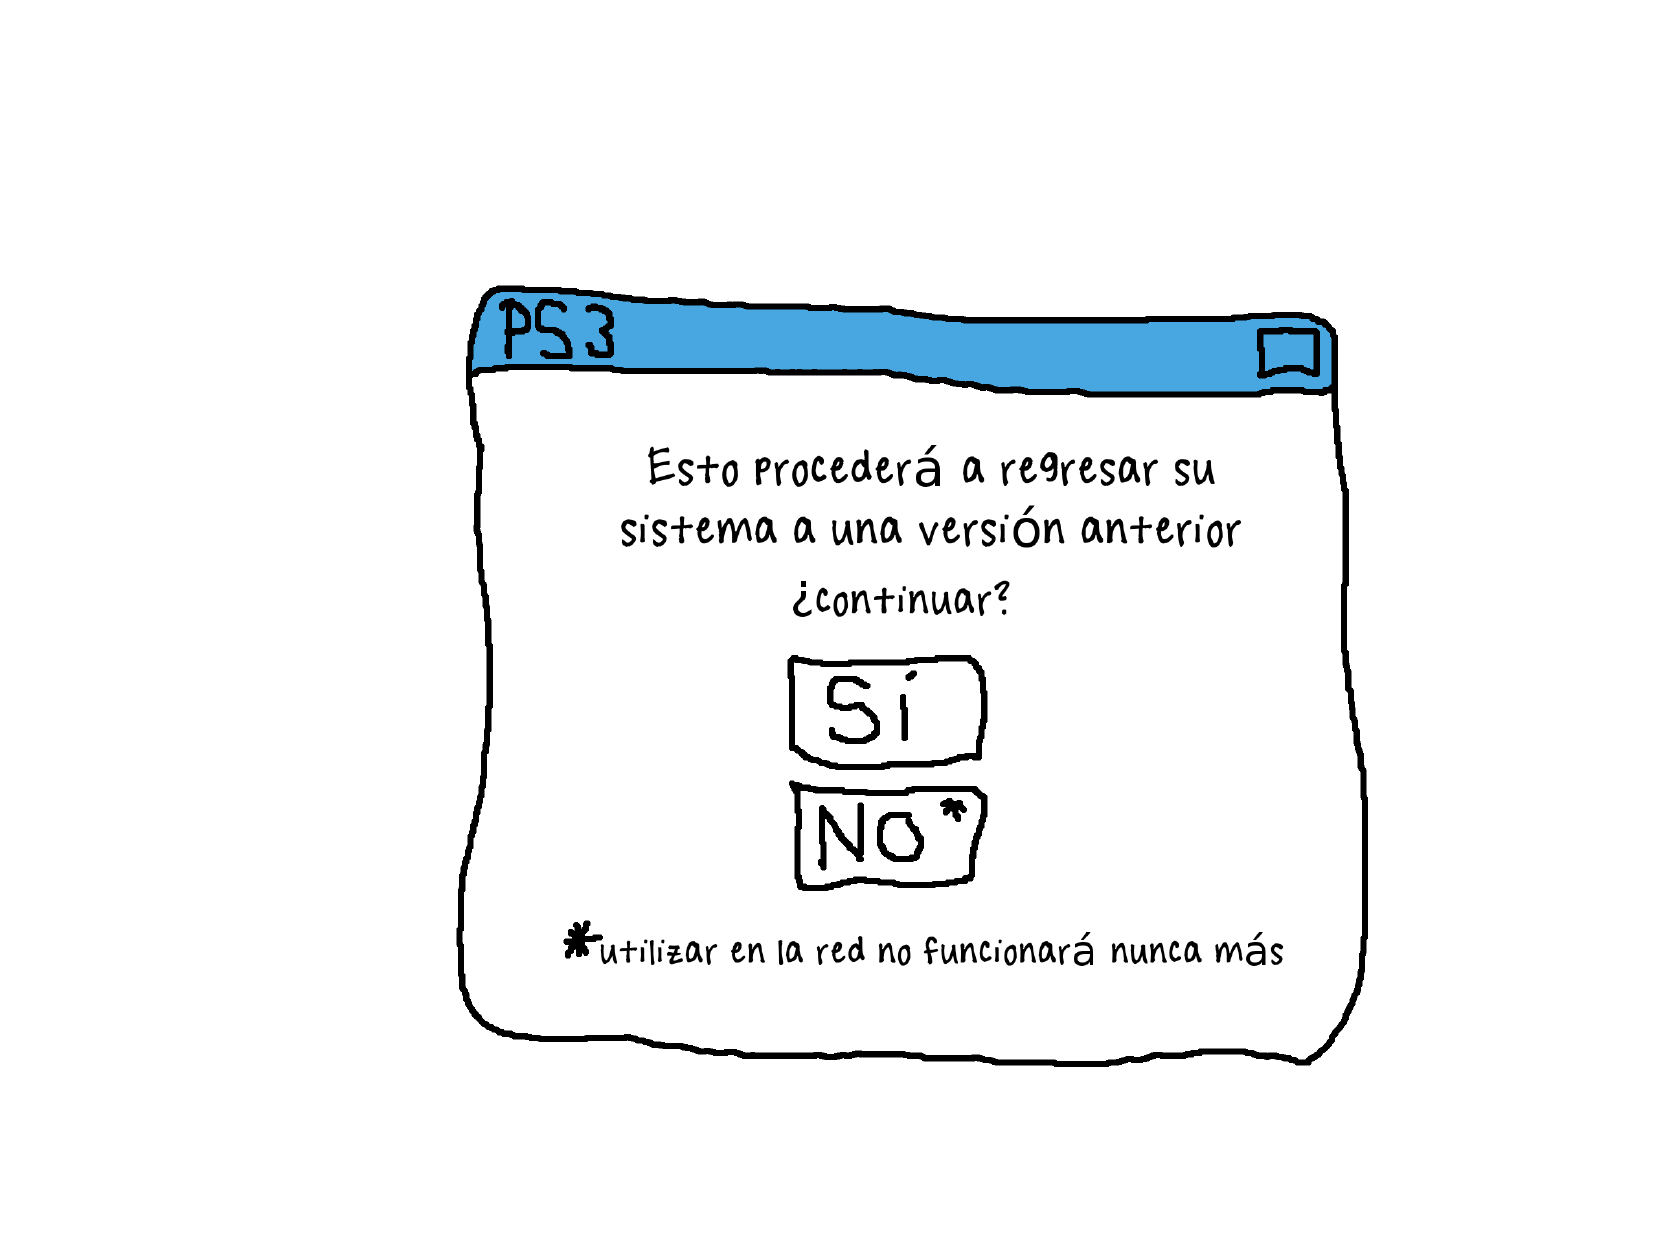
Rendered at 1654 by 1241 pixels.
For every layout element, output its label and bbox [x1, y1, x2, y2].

picture [0, 200, 1654, 1222]
